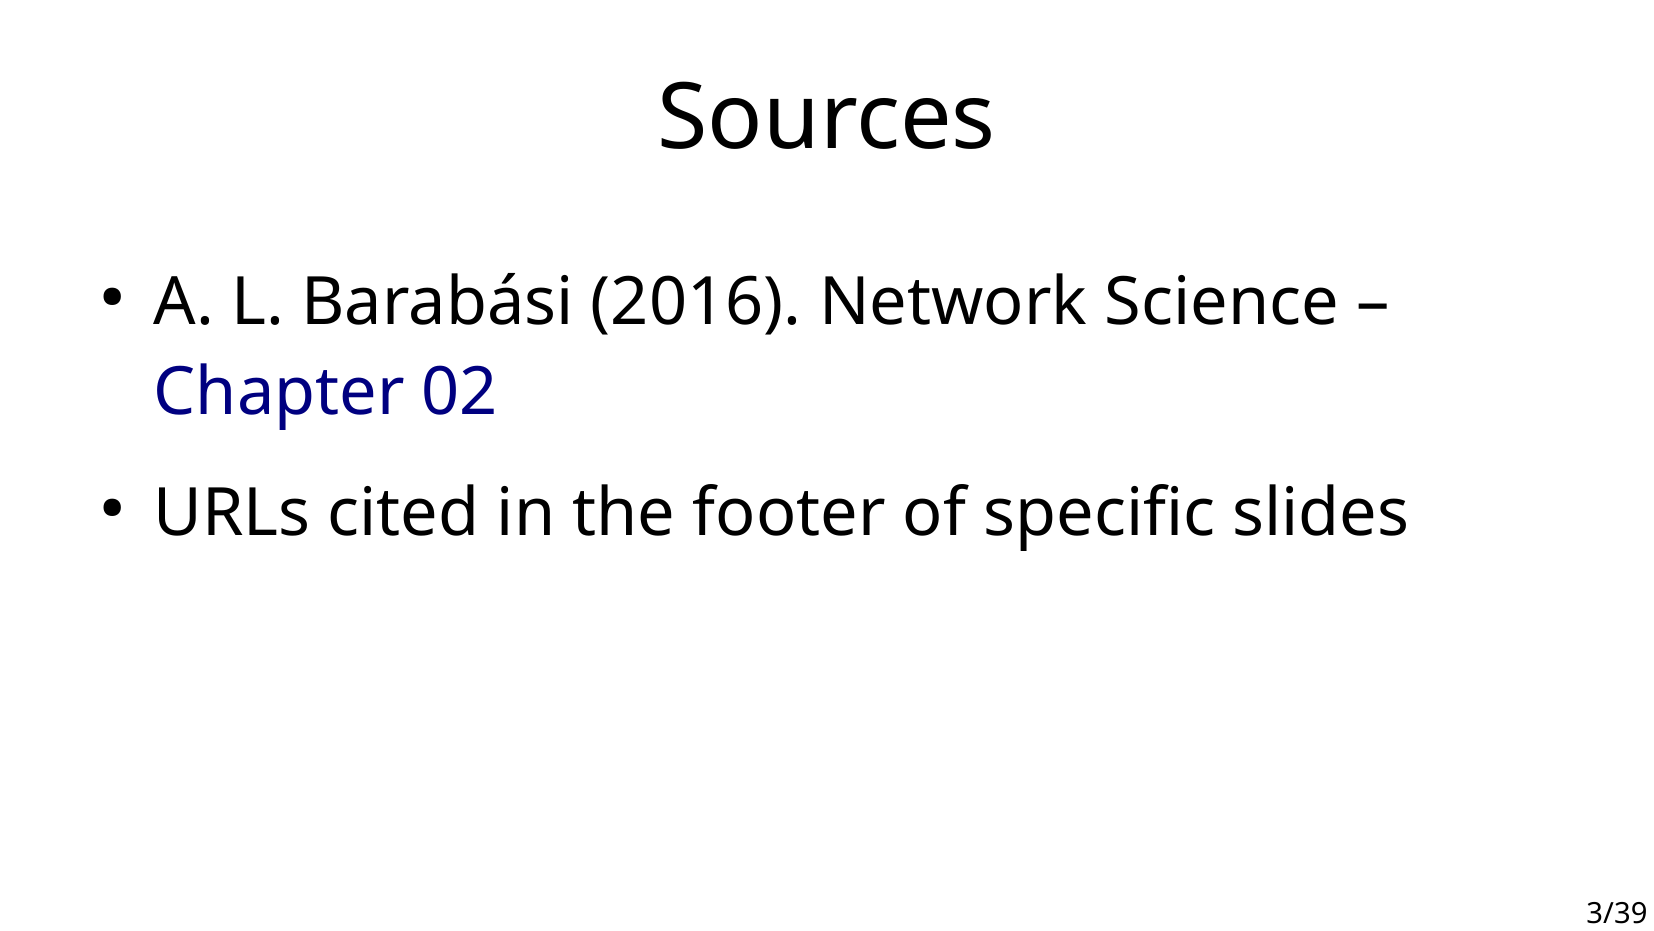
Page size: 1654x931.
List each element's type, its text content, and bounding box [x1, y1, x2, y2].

title Sources [82, 1, 1571, 226]
list A. L. Barabási (2016). Network Science – Chapter 02 URLs cited in the footer of specific slides [82, 253, 1571, 793]
